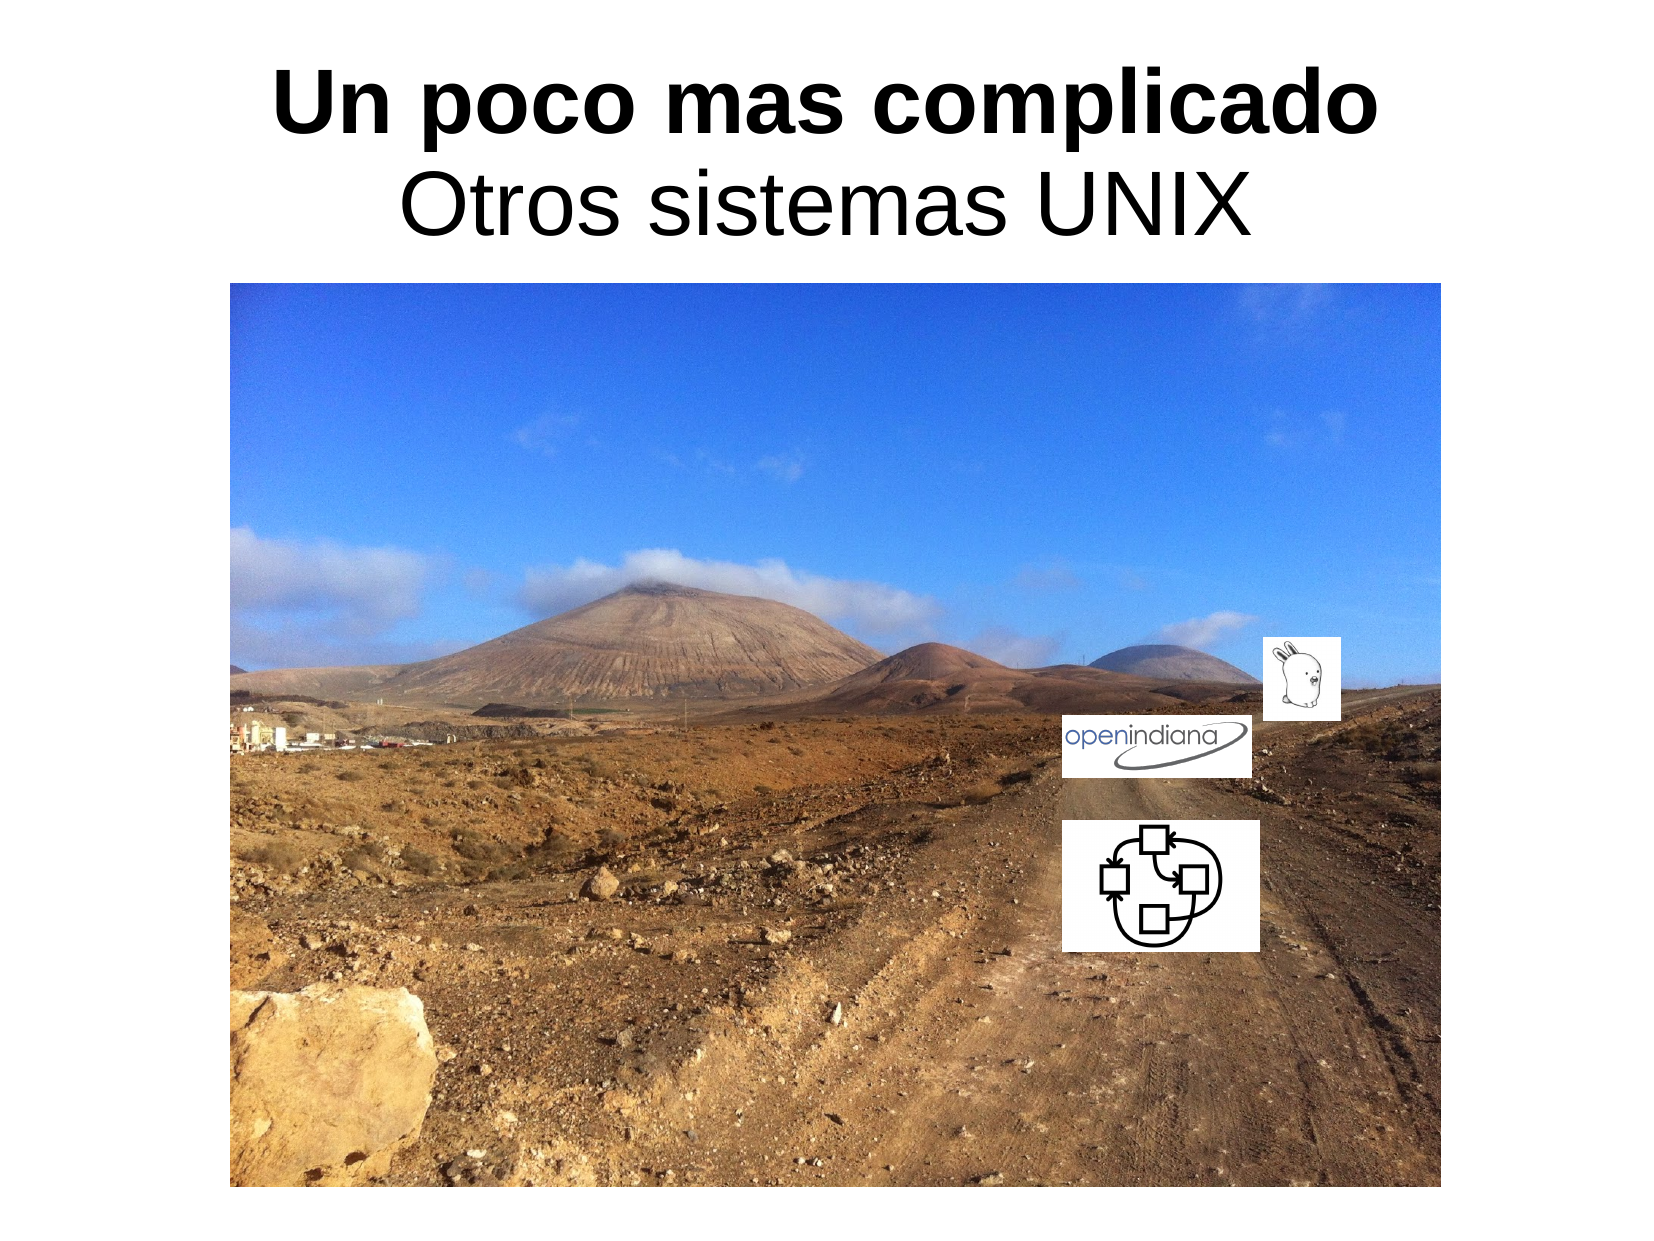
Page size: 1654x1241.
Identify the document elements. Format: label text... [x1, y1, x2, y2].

title Un poco mas complicado Otros sistemas UNIX [82, 49, 1571, 257]
picture [230, 283, 1441, 1188]
